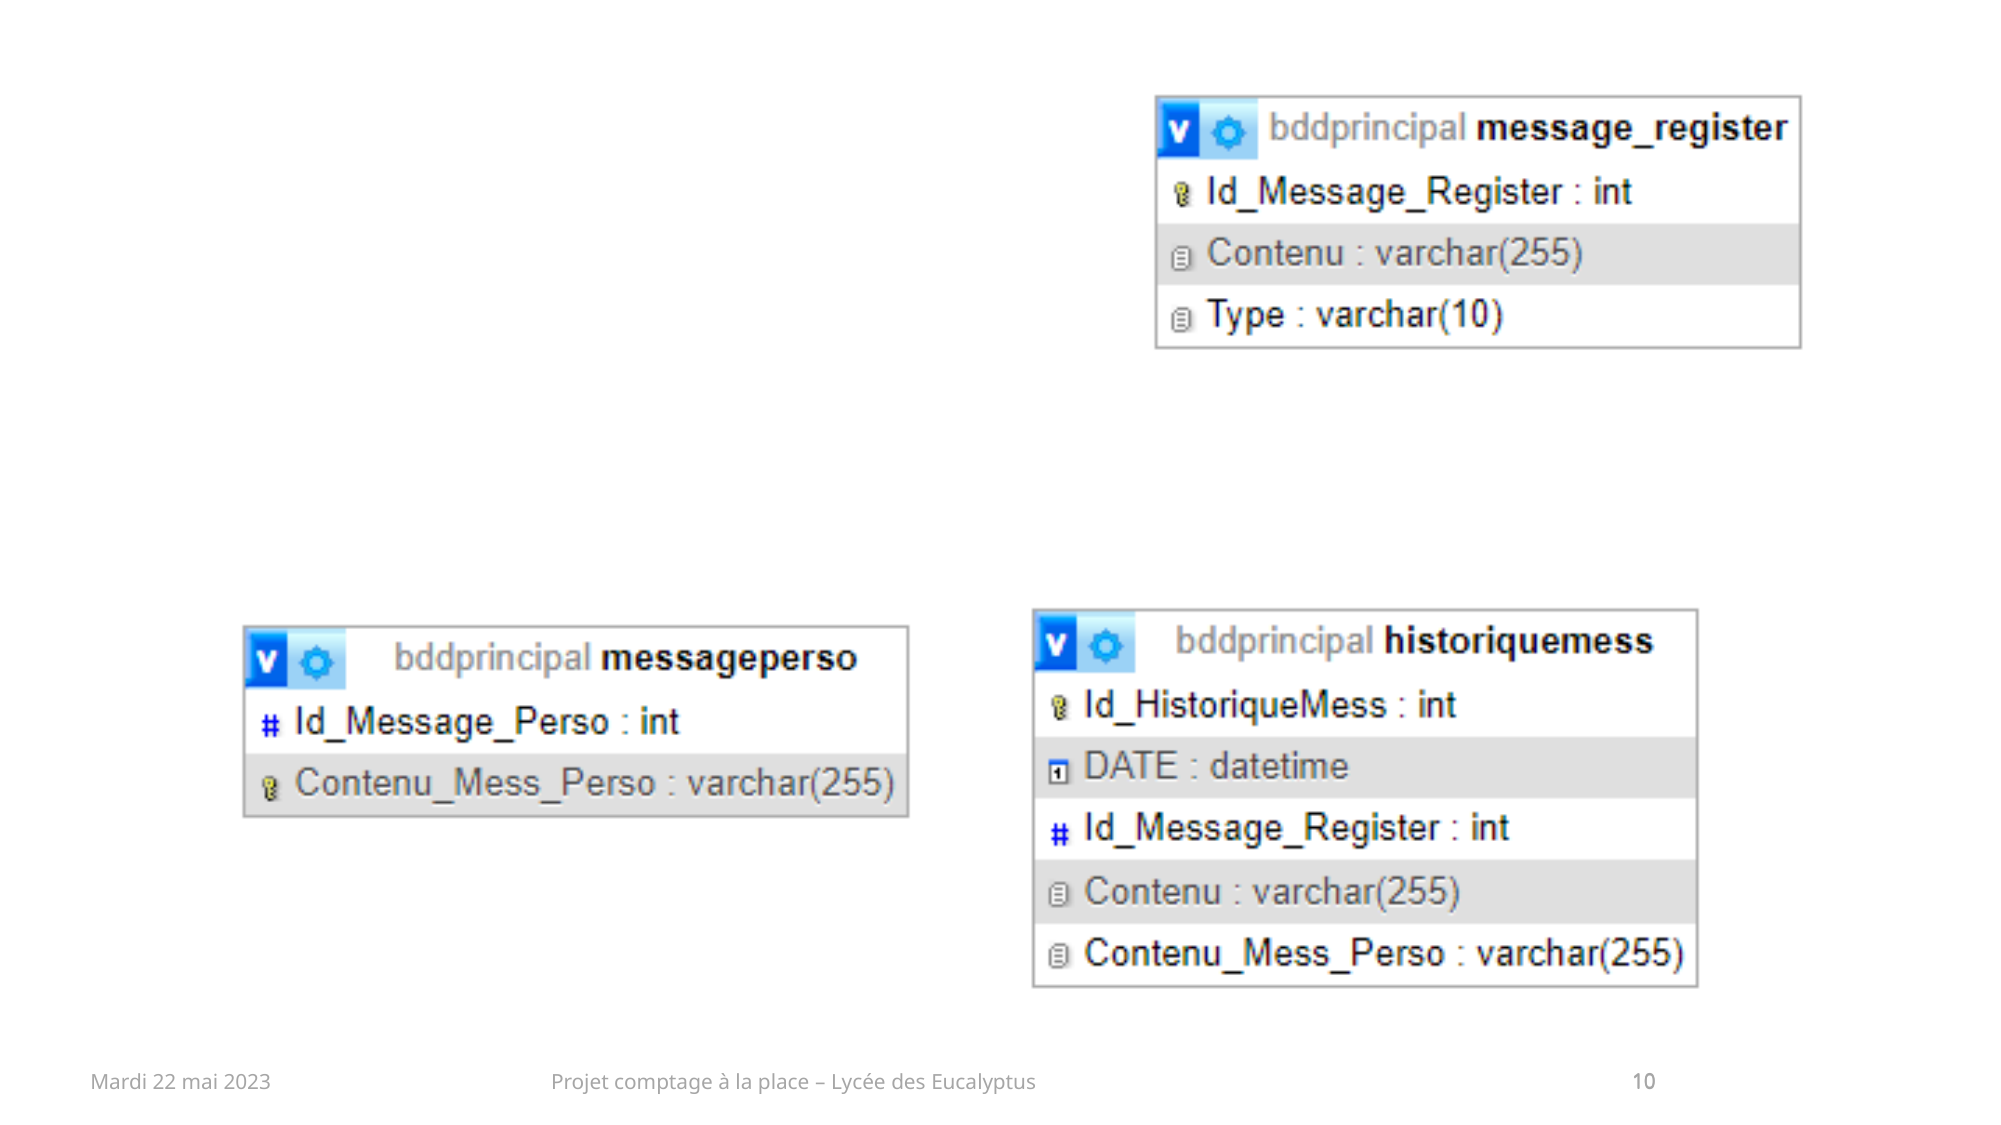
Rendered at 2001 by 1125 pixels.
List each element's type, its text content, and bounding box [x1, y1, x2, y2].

text_box Projet comptage à la place – Lycée des Eucalyptus [551, 1067, 1598, 1093]
picture [185, 32, 1839, 1053]
text_box [1632, 1067, 1910, 1093]
text_box Mardi 22 mai 2023 [90, 1067, 522, 1093]
